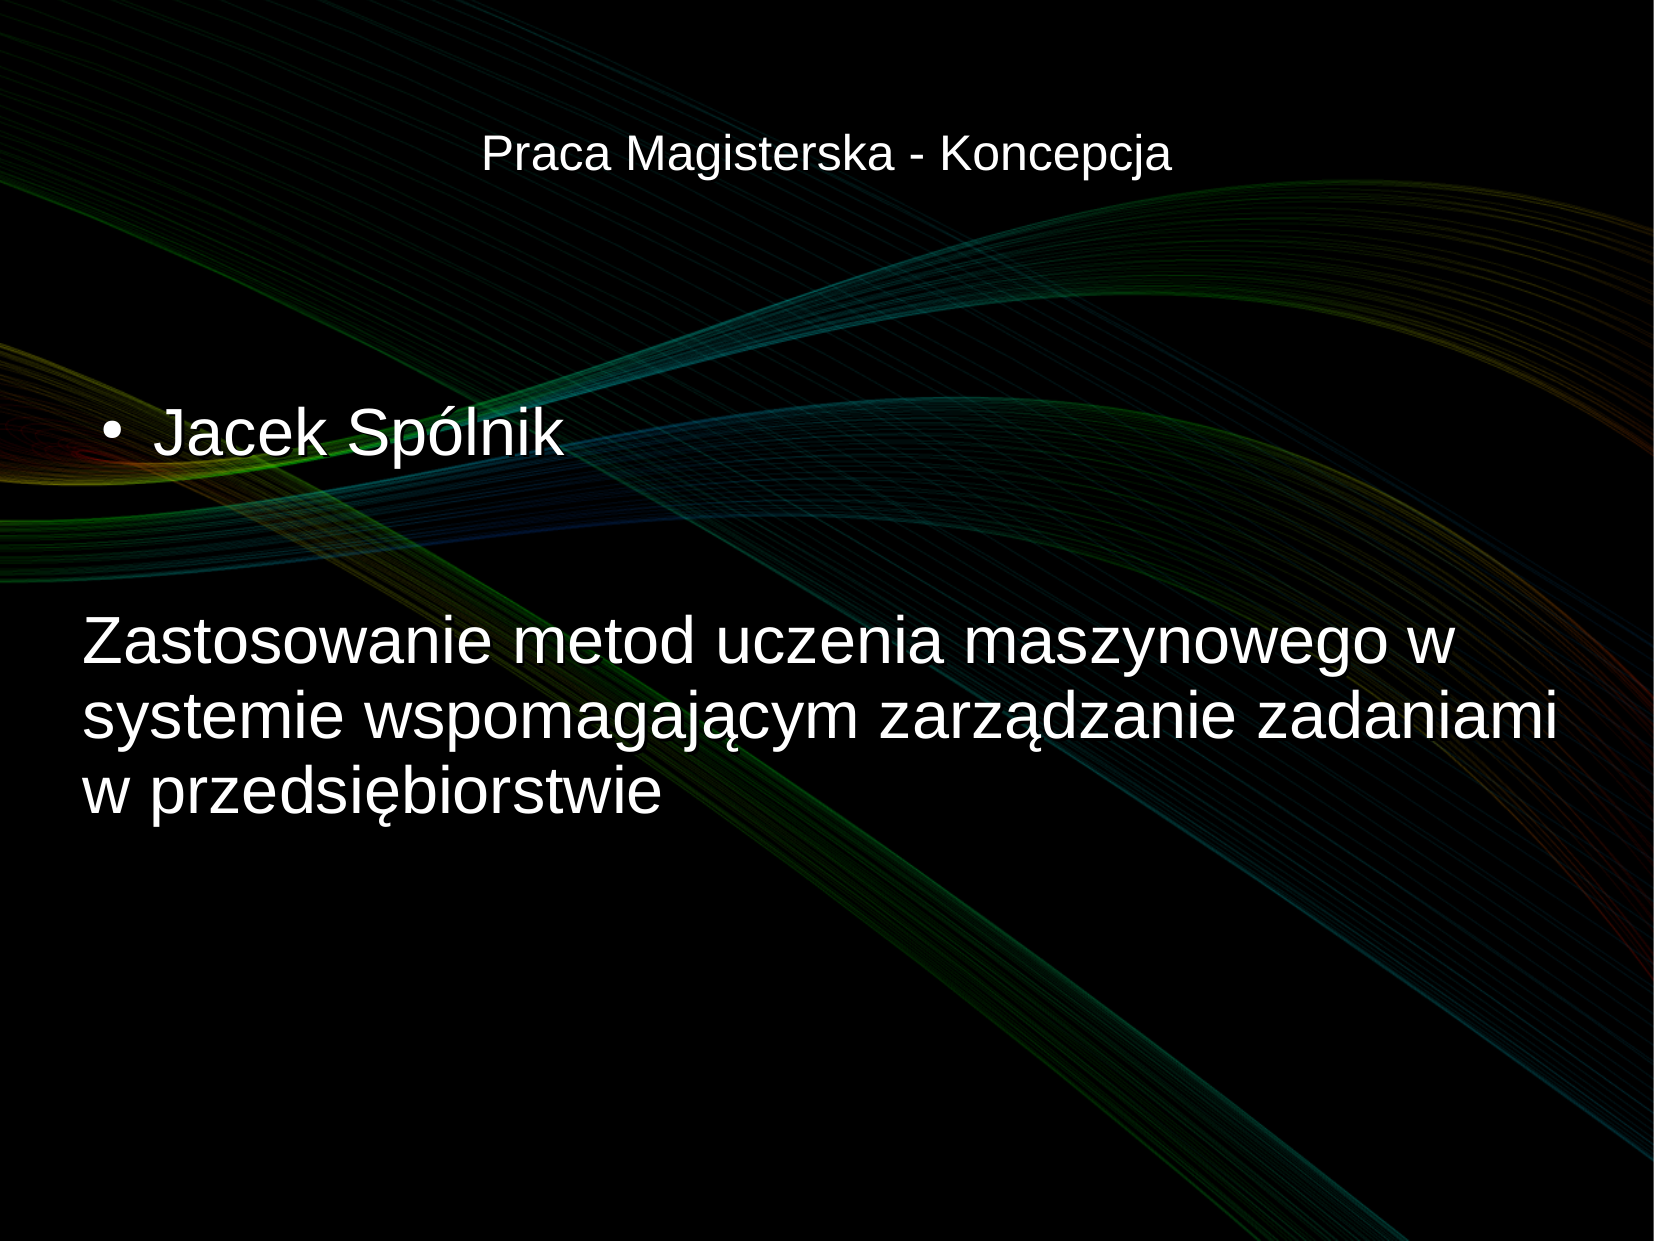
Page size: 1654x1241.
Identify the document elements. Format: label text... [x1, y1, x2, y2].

picture [0, 0, 1654, 1241]
list Jacek Spólnik Zastosowanie metod uczenia maszynowego w systemie wspomagającym zarządzanie zadaniami w przedsiębiorstwie [82, 290, 1571, 1109]
title Praca Magisterska - Koncepcja [82, 49, 1571, 257]
